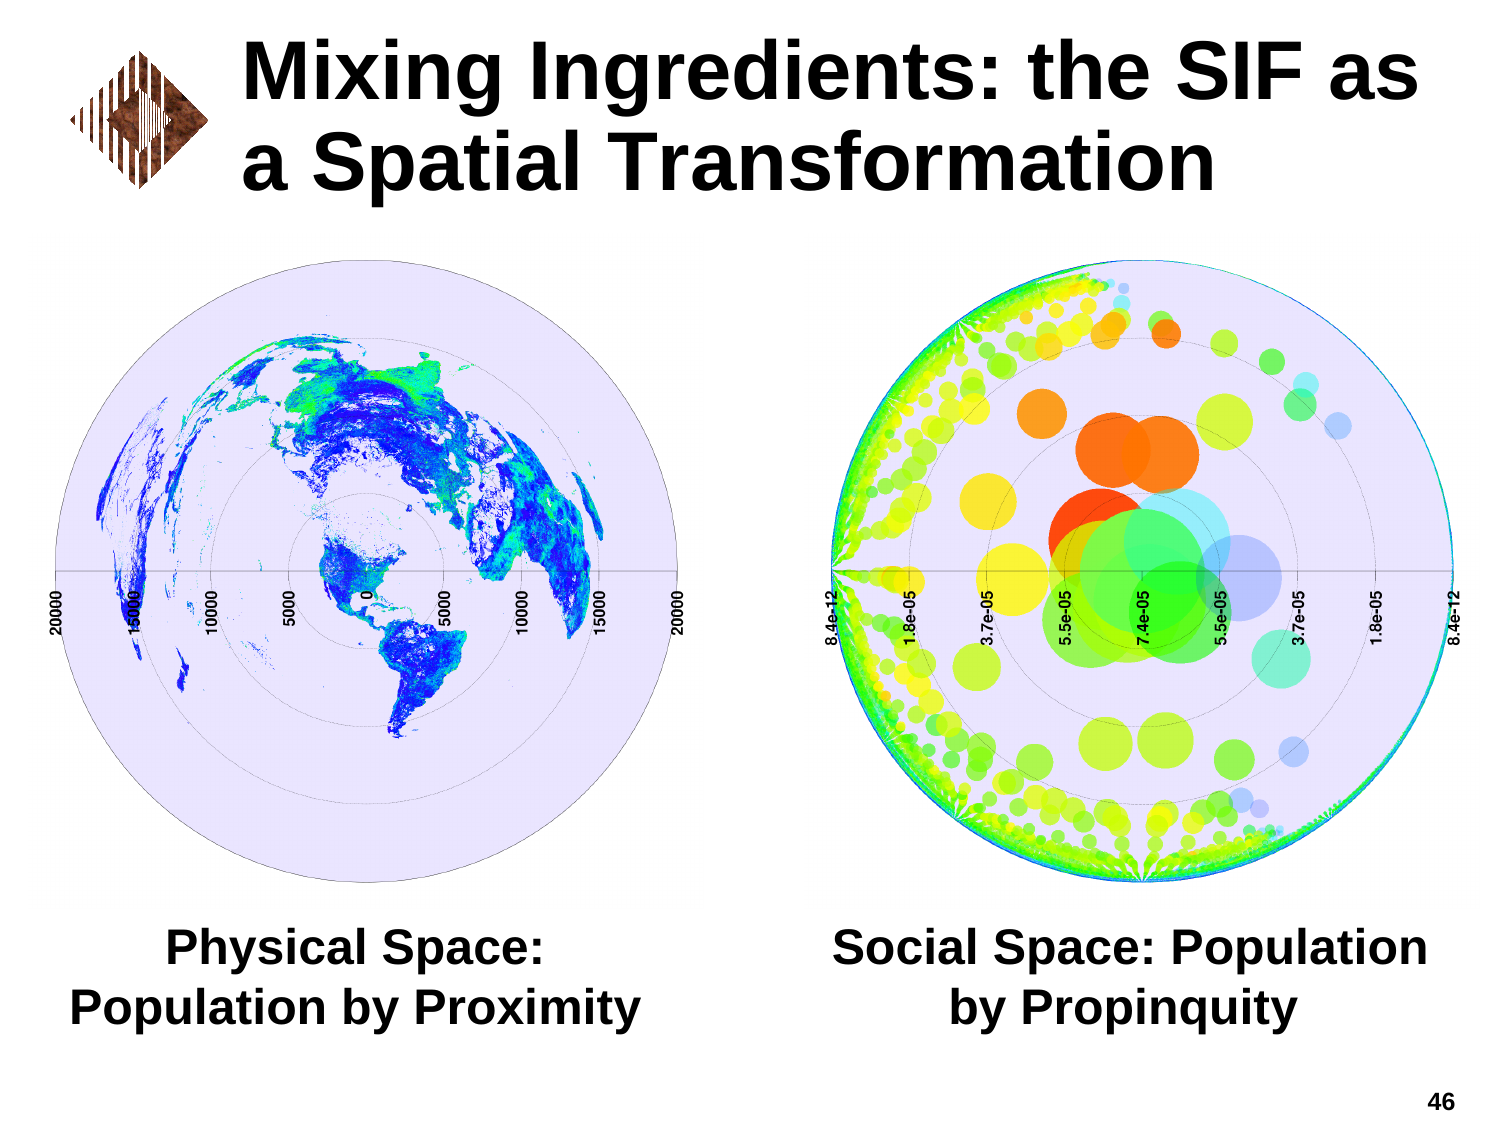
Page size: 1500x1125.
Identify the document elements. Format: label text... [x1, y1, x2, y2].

text_box Physical Space: Population by Proximity [69, 914, 660, 1051]
picture [45, 29, 233, 210]
picture [804, 233, 1480, 909]
picture [28, 233, 704, 909]
title Mixing Ingredients: the SIF as a Spatial Transformation [241, 25, 1453, 210]
text_box Social Space: Population by Propinquity [831, 914, 1457, 1031]
